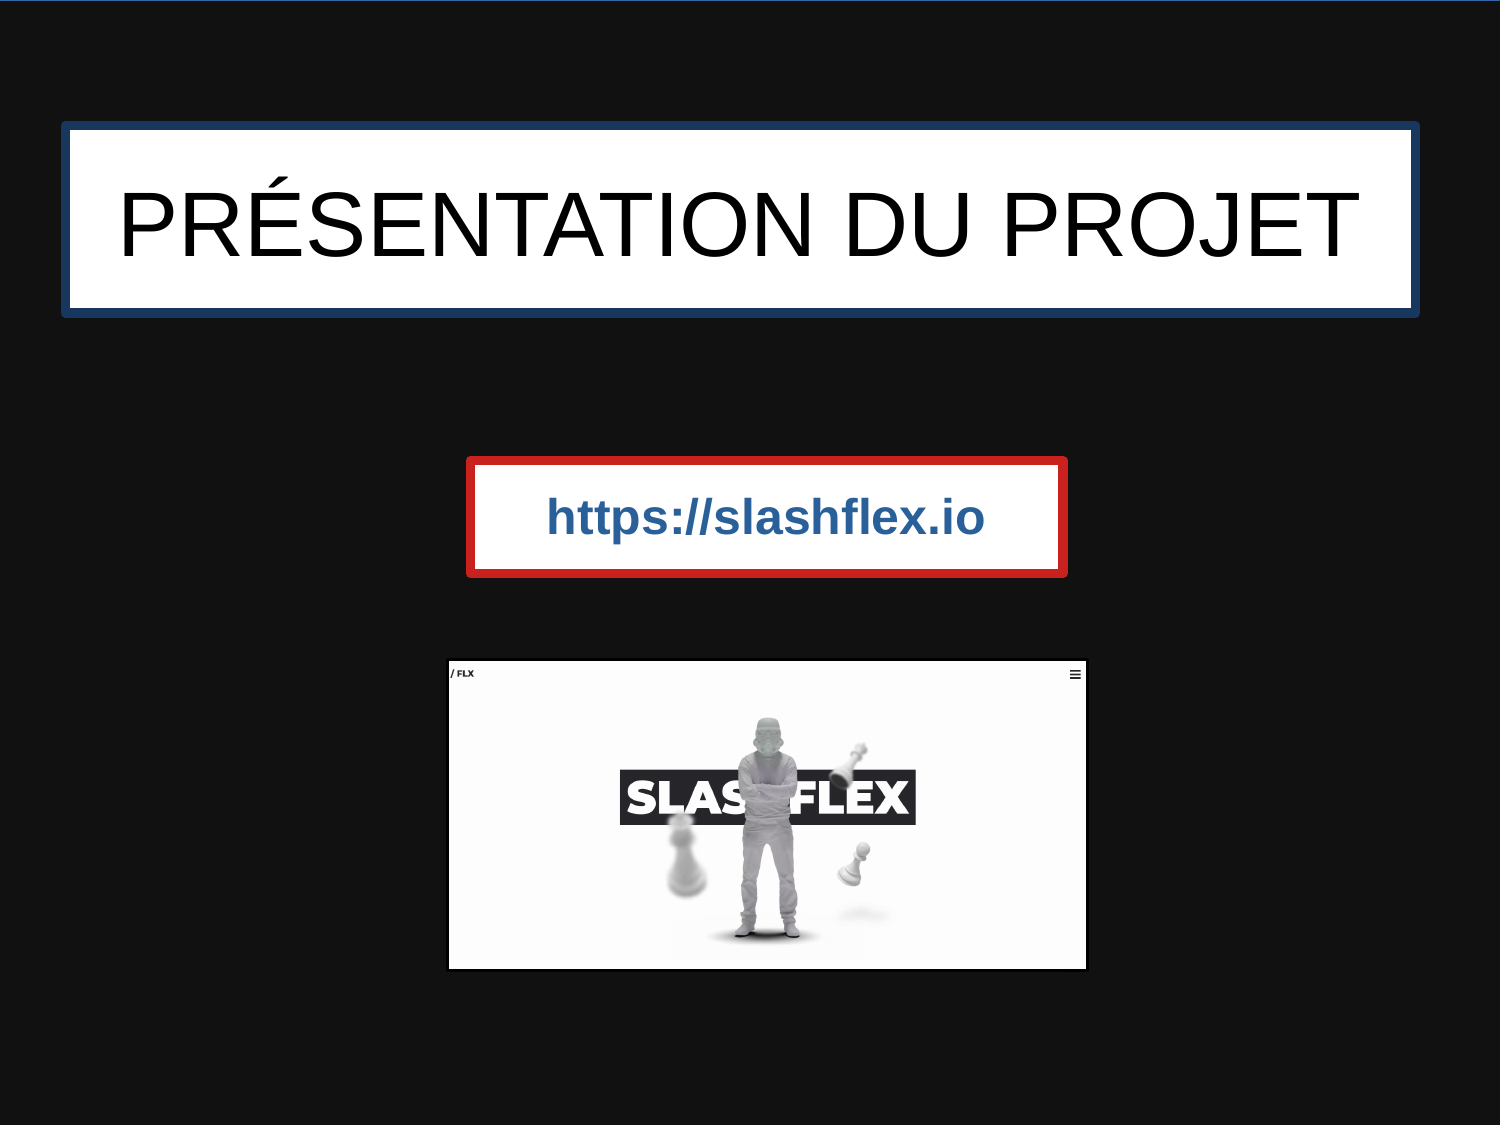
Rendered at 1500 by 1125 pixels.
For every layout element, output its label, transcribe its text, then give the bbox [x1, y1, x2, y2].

text_box https://slashflex.io [470, 460, 1063, 574]
picture [448, 661, 1087, 969]
title PRÉSENTATION DU PROJET [65, 125, 1416, 314]
text_box [0, 0, 1500, 1125]
